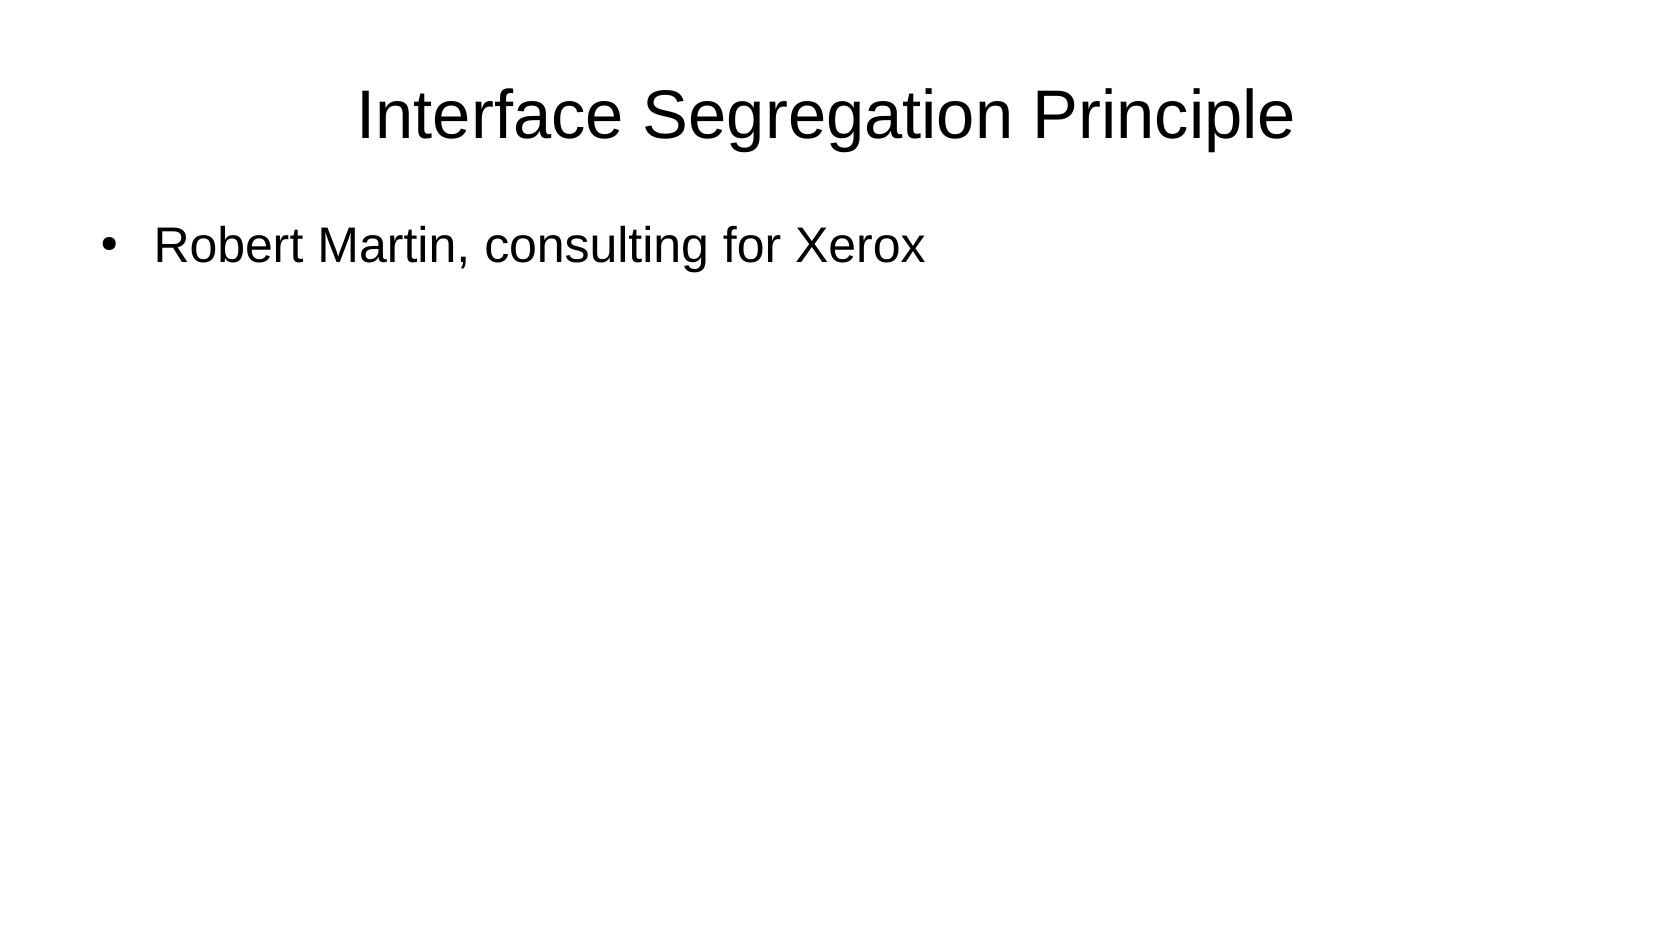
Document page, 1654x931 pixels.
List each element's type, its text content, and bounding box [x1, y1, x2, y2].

list Robert Martin, consulting for Xerox [82, 217, 1571, 758]
title Interface Segregation Principle [82, 37, 1571, 193]
